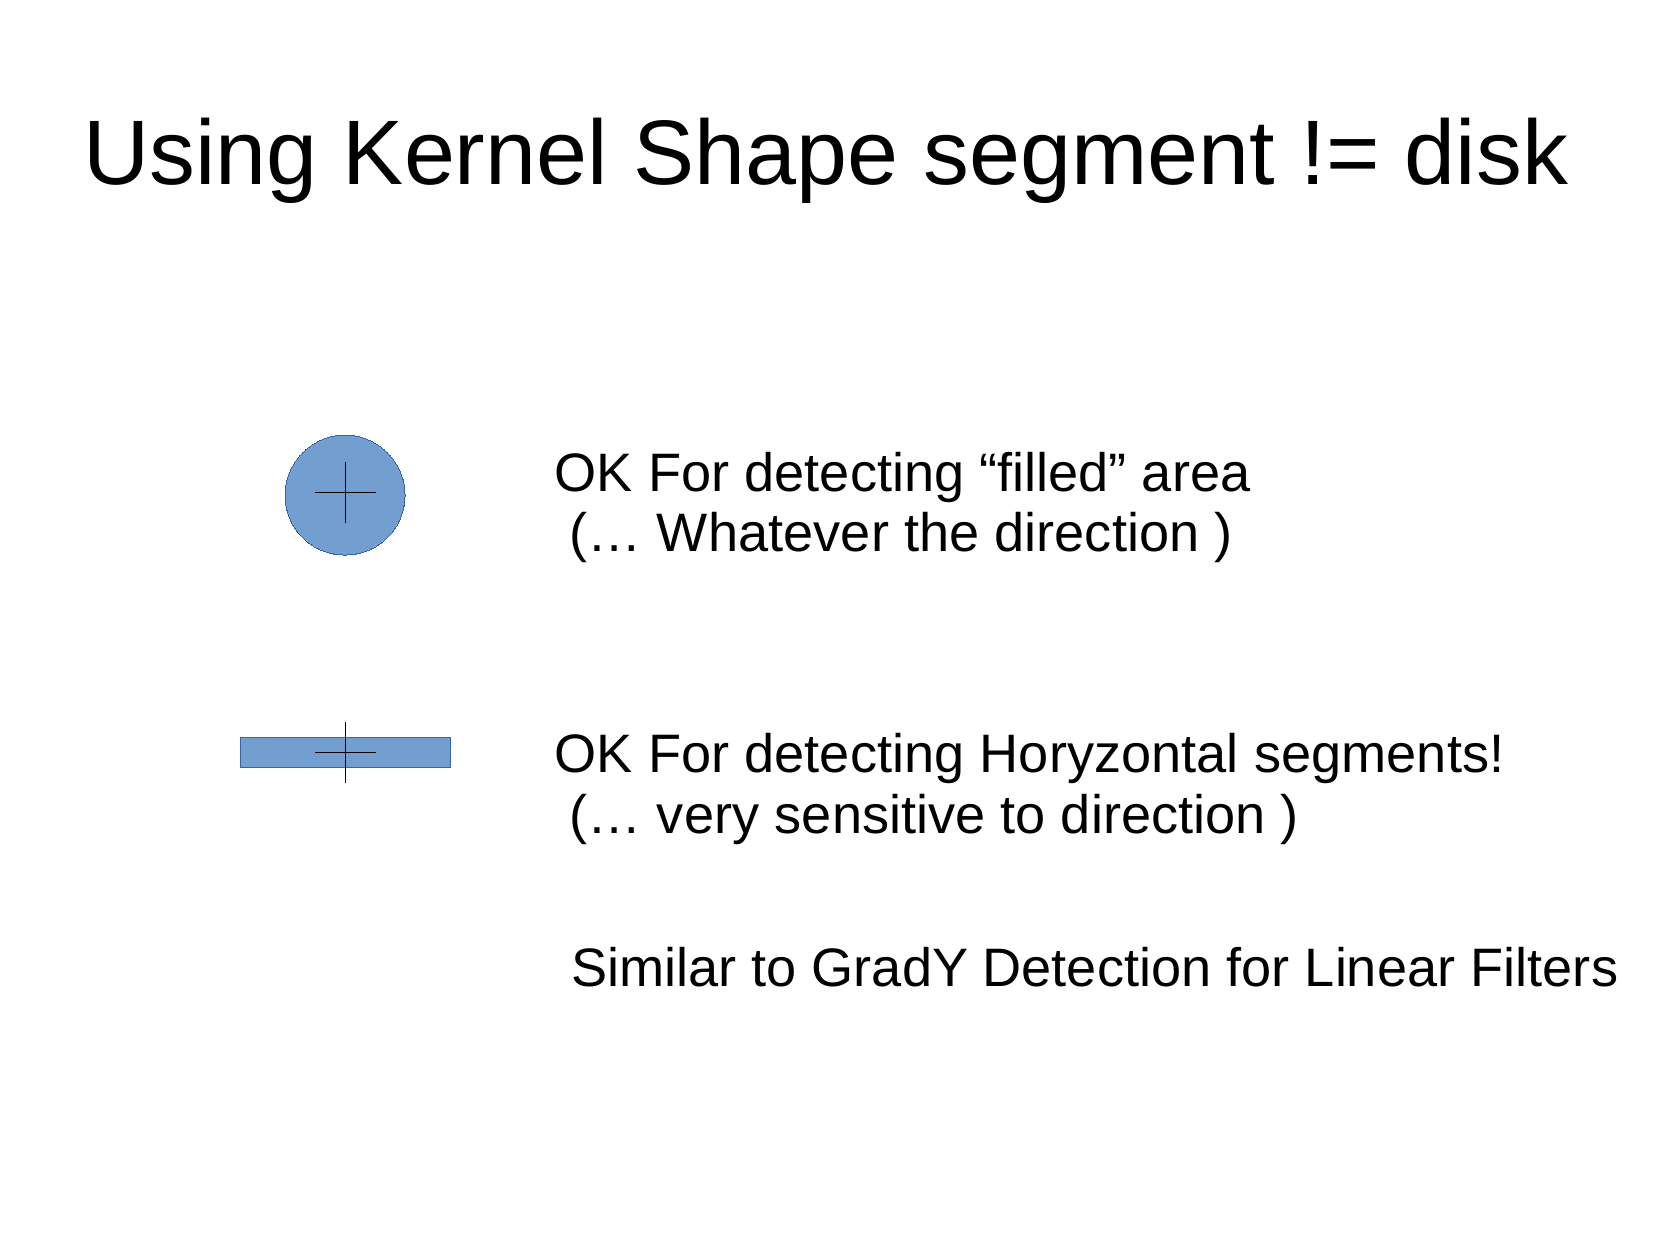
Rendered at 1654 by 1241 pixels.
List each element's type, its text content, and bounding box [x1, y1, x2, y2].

text_box Similar to GradY Detection for Linear Filters [556, 929, 1636, 1006]
text_box OK For detecting “filled” area (… Whatever the direction ) [540, 435, 1282, 571]
text_box [285, 435, 406, 556]
text_box OK For detecting Horyzontal segments! (… very sensitive to direction ) [540, 716, 1521, 853]
text_box [346, 737, 451, 768]
text_box [240, 737, 345, 768]
title Using Kernel Shape segment != disk [82, 49, 1571, 257]
